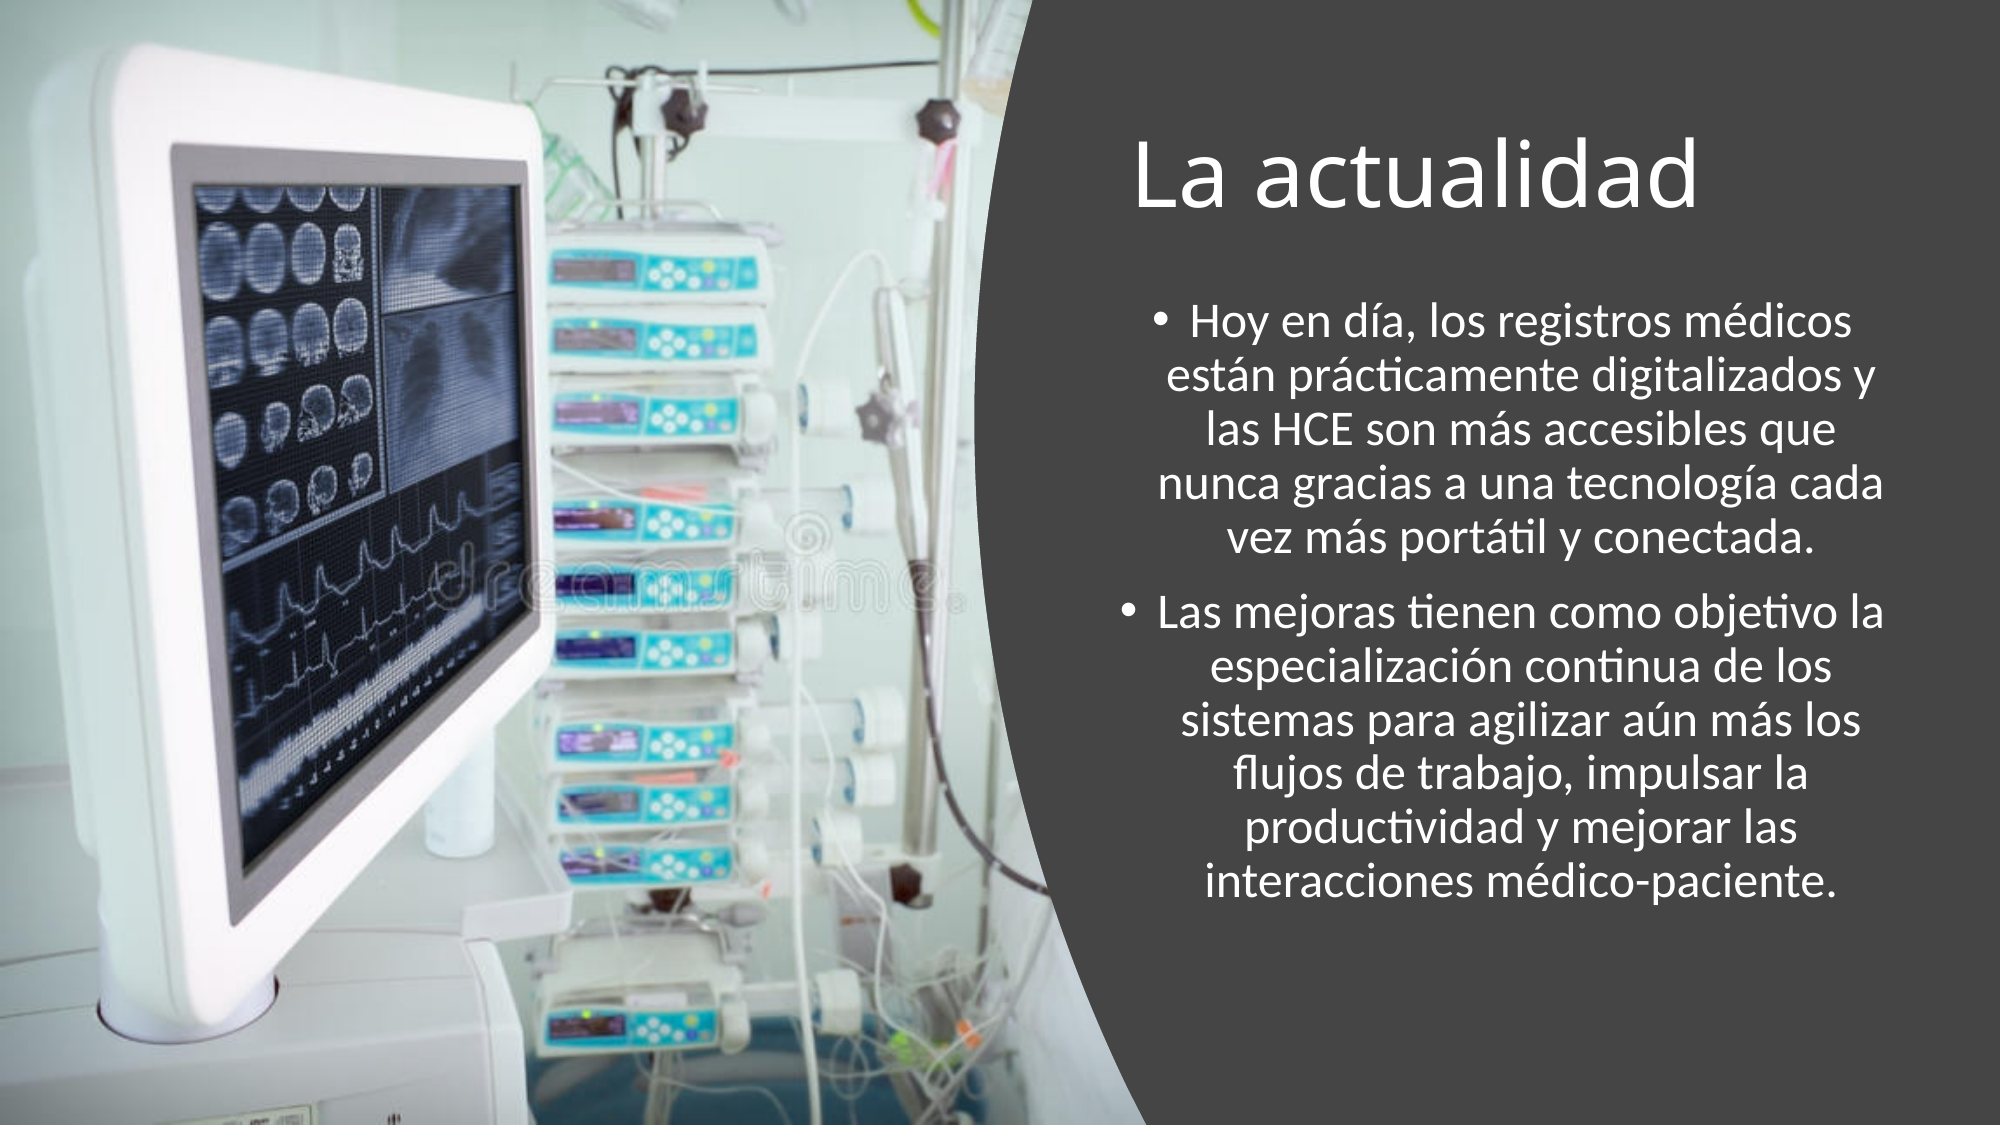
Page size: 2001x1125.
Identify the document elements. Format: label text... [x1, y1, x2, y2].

list Hoy en día, los registros médicos están prácticamente digitalizados y las HCE son más accesibles que nunca gracias a una tecnología cada vez más portátil y conectada. Las mejoras tienen como objetivo la especialización continua de los sistemas para agilizar aún más los flujos de trabajo, impulsar la productividad y mejorar las interacciones médico-paciente. [1088, 286, 1917, 1090]
text_box [0, 0, 1147, 1125]
title La actualidad [1115, 69, 1907, 286]
